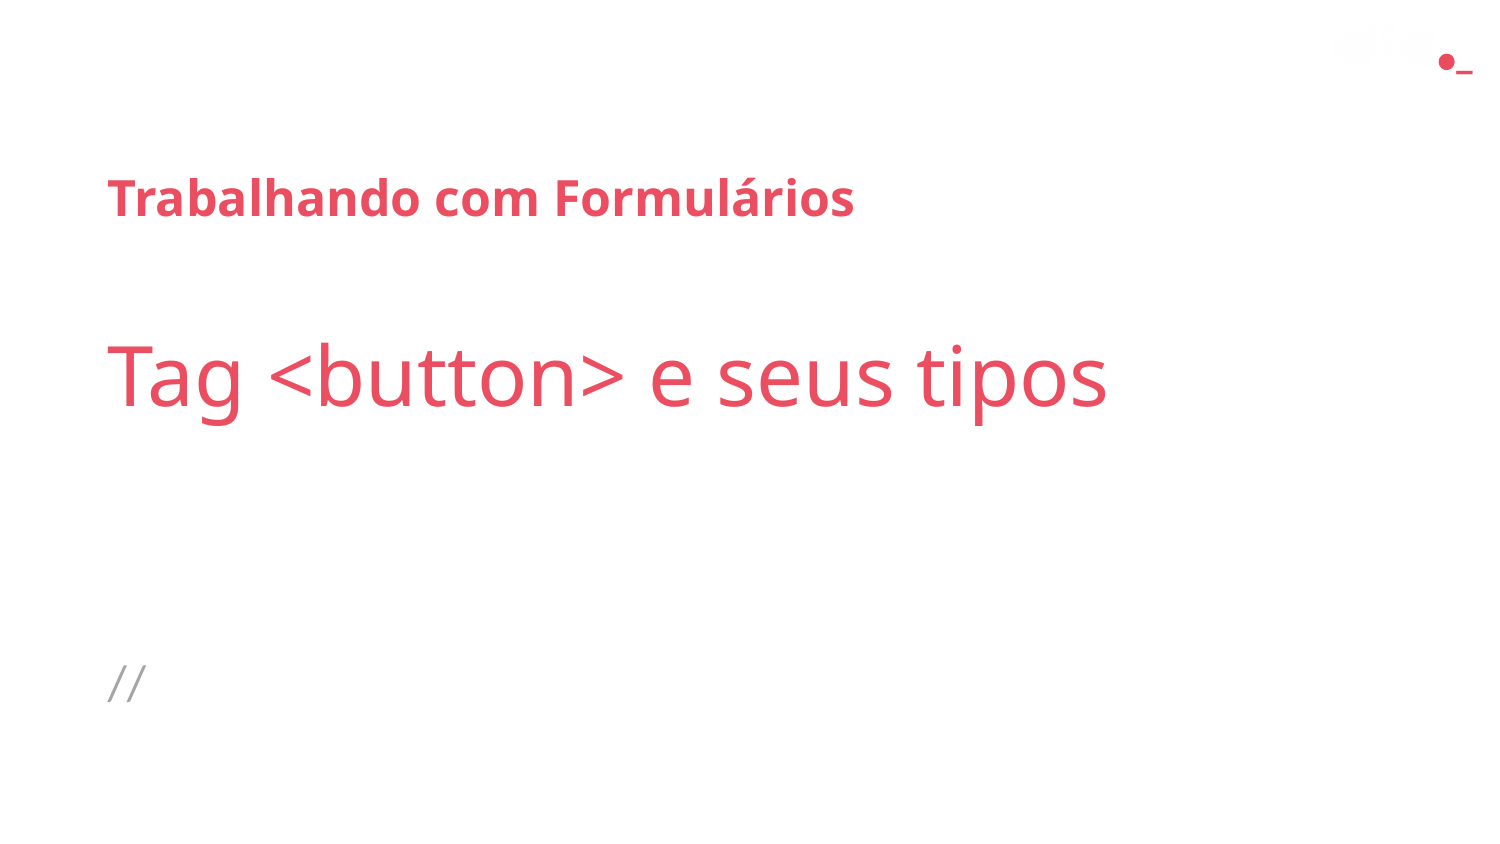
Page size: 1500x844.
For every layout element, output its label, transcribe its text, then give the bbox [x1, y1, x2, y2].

text_box // [92, 635, 1309, 701]
picture [1333, 19, 1473, 75]
text_box Tag <button> e seus tipos [92, 292, 1309, 558]
text_box Trabalhando com Formulários [92, 142, 1309, 223]
